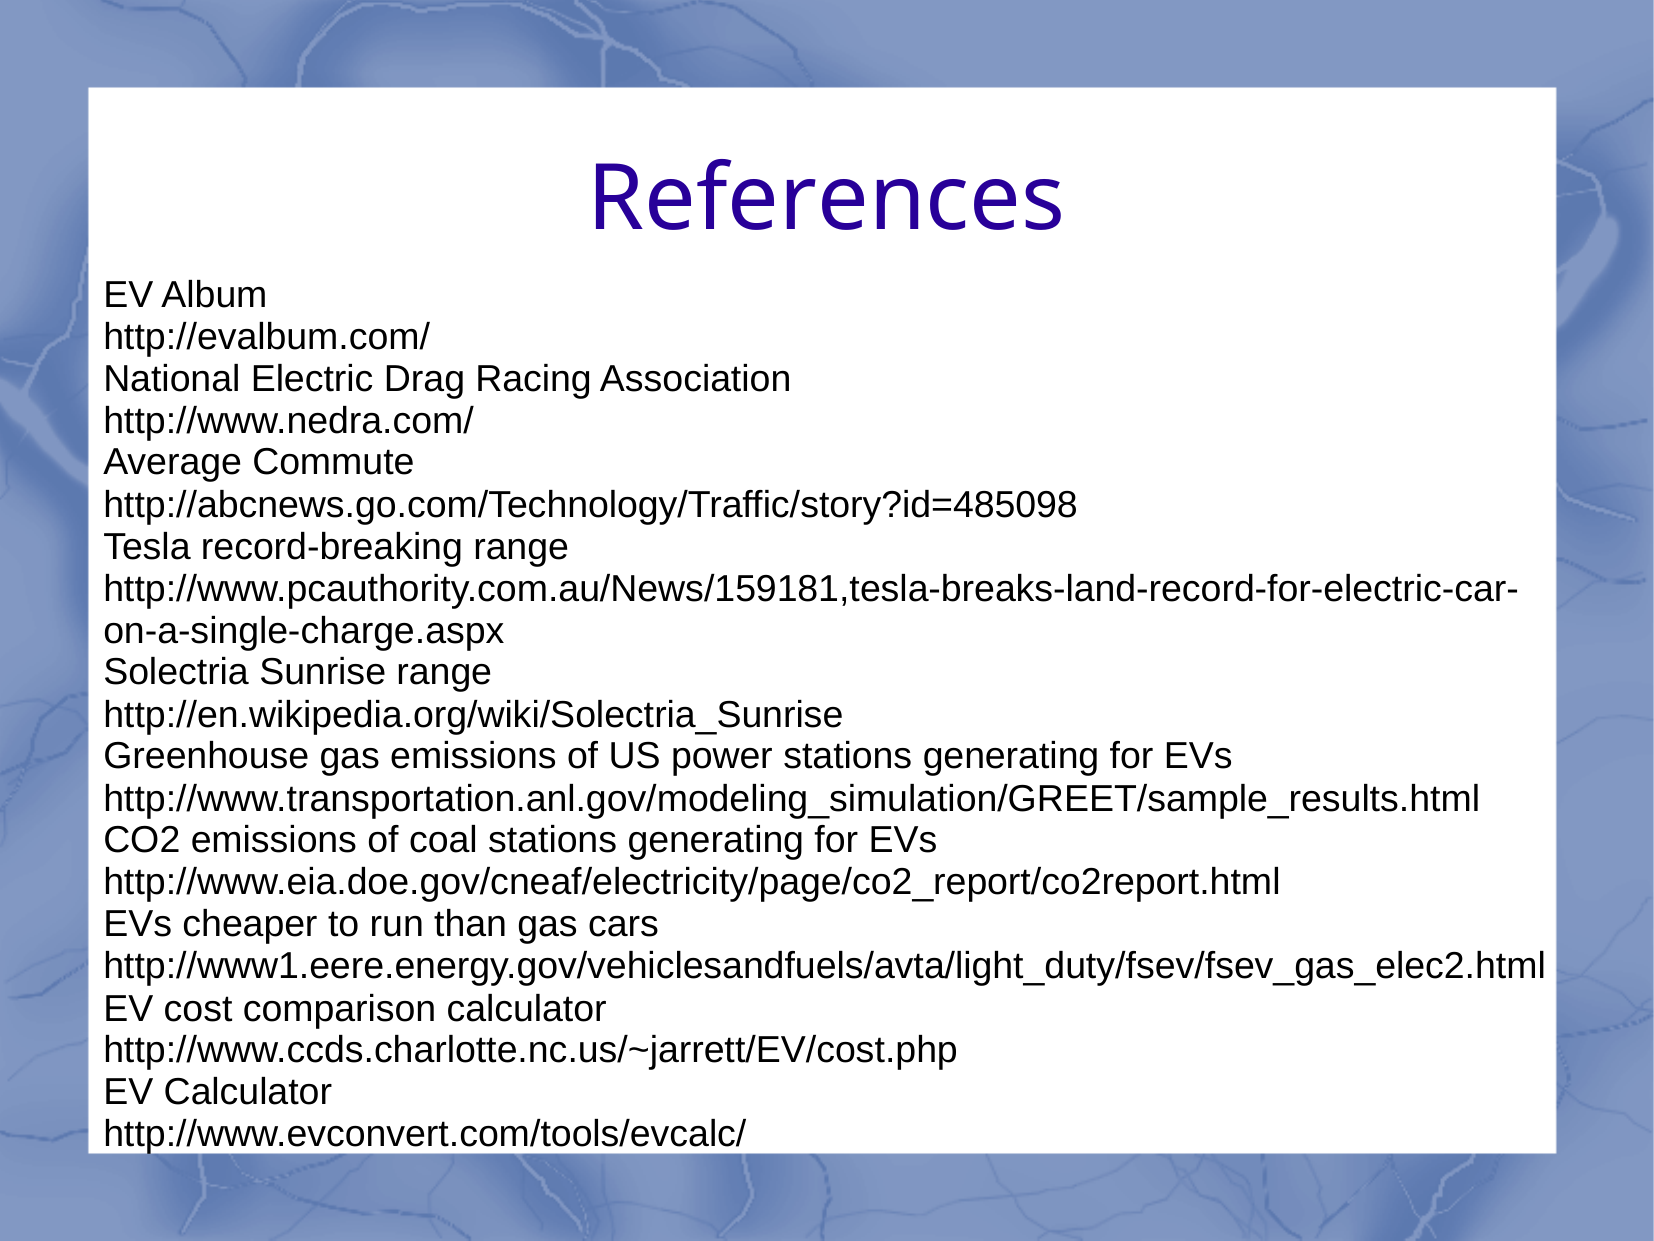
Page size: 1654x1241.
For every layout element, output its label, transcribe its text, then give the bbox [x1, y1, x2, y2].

text_box EV Album http://evalbum.com/ National Electric Drag Racing Association http://www.nedra.com/ Average Commute http://abcnews.go.com/Technology/Traffic/story?id=485098 Tesla record-breaking range http://www.pcauthority.com.au/News/159181,tesla-breaks-land-record-for-electric-car-on-a-single-charge.aspx Solectria Sunrise range http://en.wikipedia.org/wiki/Solectria_Sunrise Greenhouse gas emissions of US power stations generating for EVs http://www.transportation.anl.gov/modeling_simulation/GREET/sample_results.html CO2 emissions of coal stations generating for EVs http://www.eia.doe.gov/cneaf/electricity/page/co2_report/co2report.html EVs cheaper to run than gas cars http://www1.eere.energy.gov/vehiclesandfuels/avta/light_duty/fsev/fsev_gas_elec2.html EV cost comparison calculator http://www.ccds.charlotte.nc.us/~jarrett/EV/cost.php EV Calculator http://www.evconvert.com/tools/evcalc/ [88, 265, 1565, 1205]
title References [118, 98, 1536, 265]
picture [0, 0, 1654, 1241]
